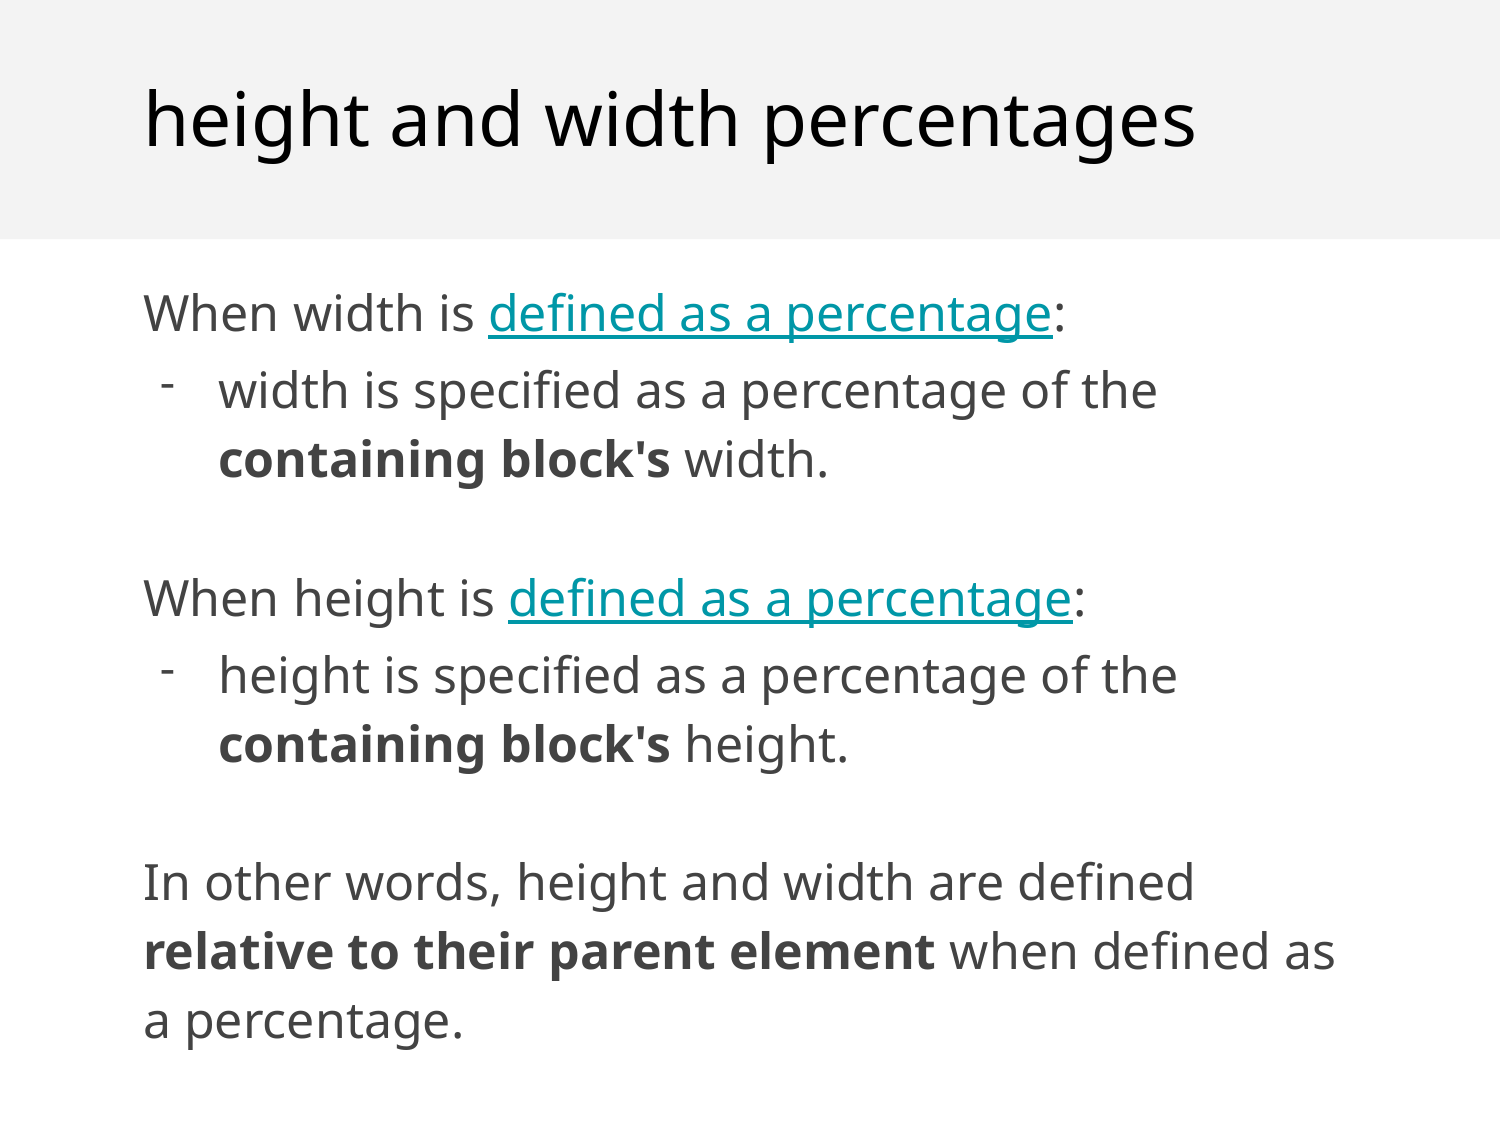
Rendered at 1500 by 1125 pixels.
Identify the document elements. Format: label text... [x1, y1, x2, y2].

title height and width percentages [128, 56, 1372, 183]
list When width is defined as a percentage: width is specified as a percentage of the containing block's width. When height is defined as a percentage: height is specified as a percentage of the containing block's height. In other words, height and width are defined relative to their parent element when defined as a percentage. [128, 255, 1372, 1004]
